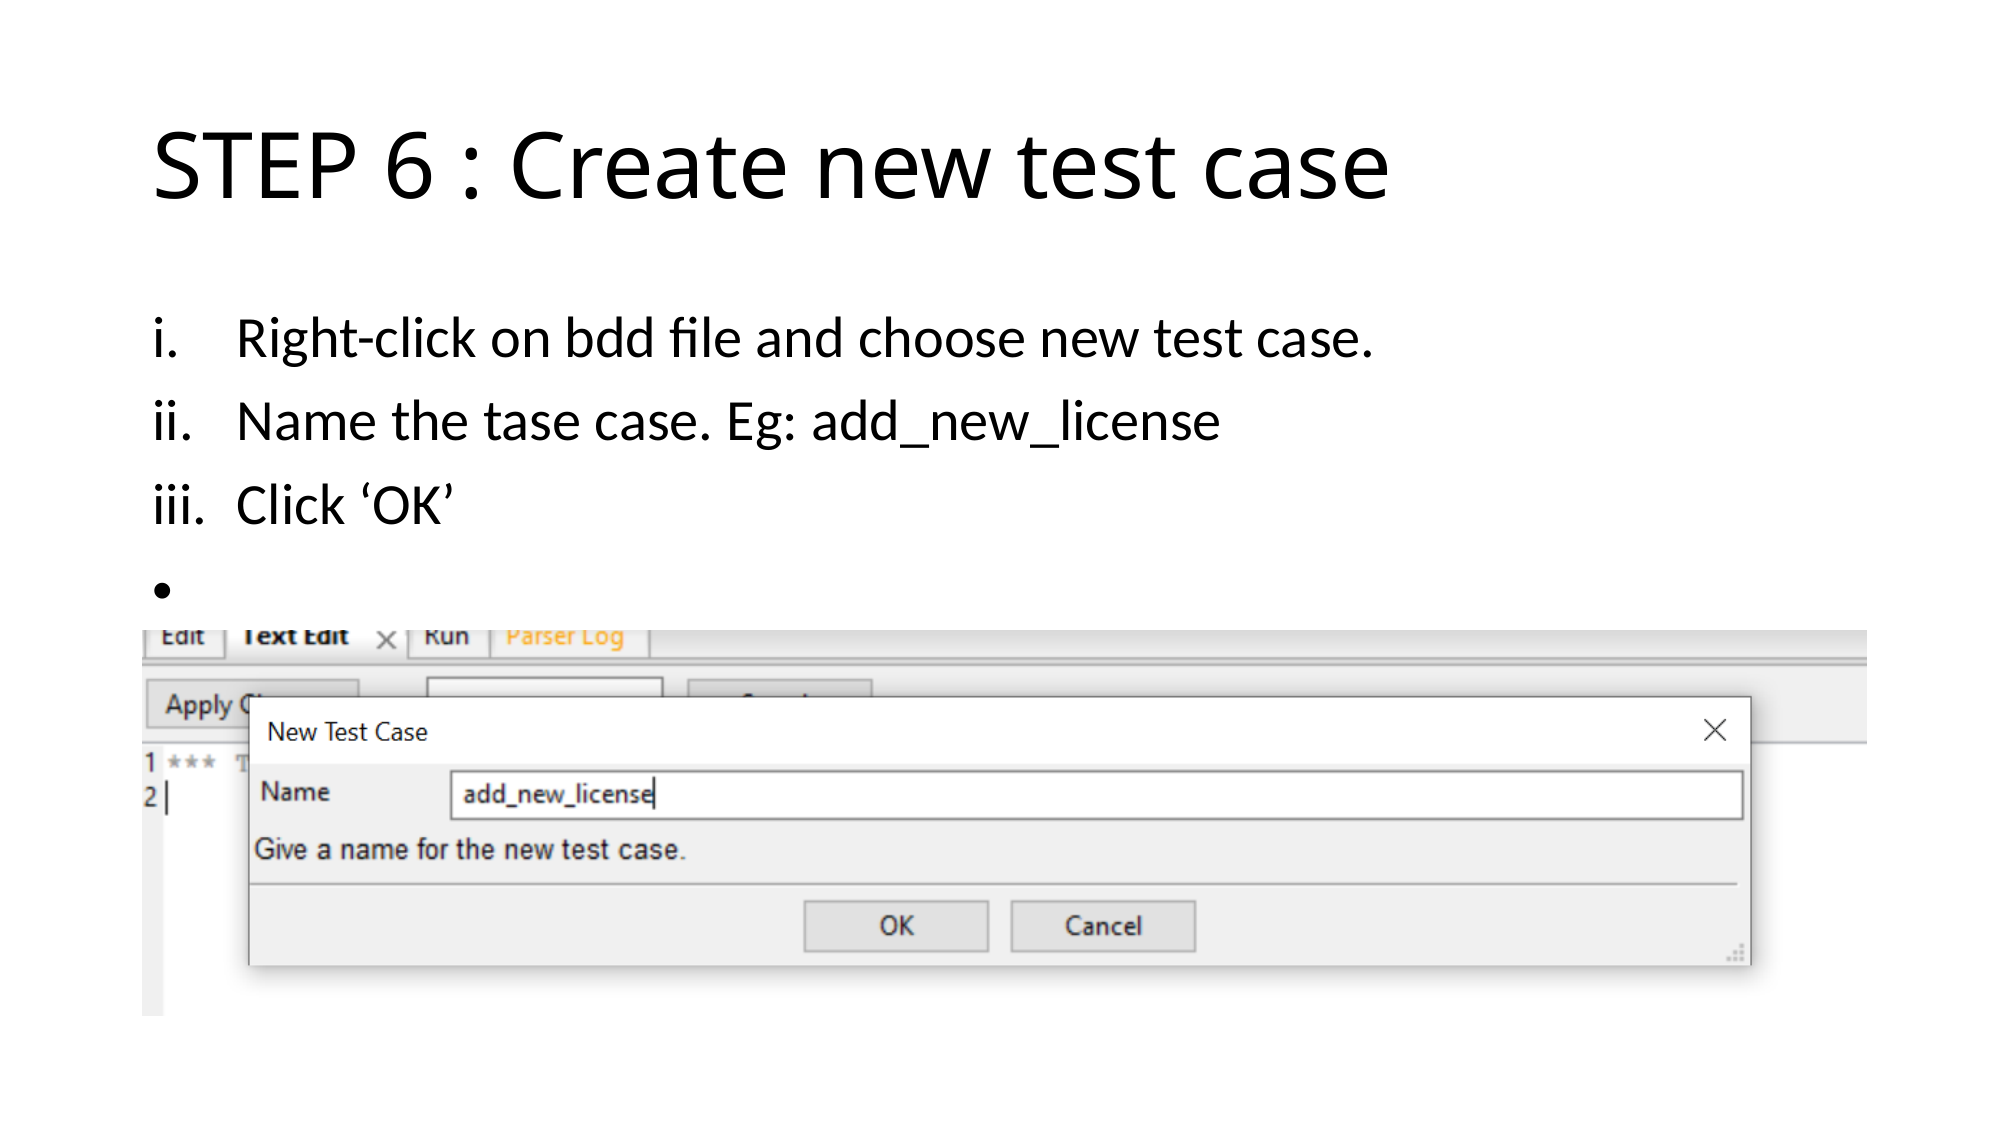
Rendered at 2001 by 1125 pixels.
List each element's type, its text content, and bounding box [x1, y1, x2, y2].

picture [142, 630, 1867, 1016]
title STEP 6 : Create new test case [137, 59, 1863, 278]
list Right-click on bdd file and choose new test case. Name the tase case. Eg: add_new_license Click ‘OK’ [137, 299, 1863, 1014]
